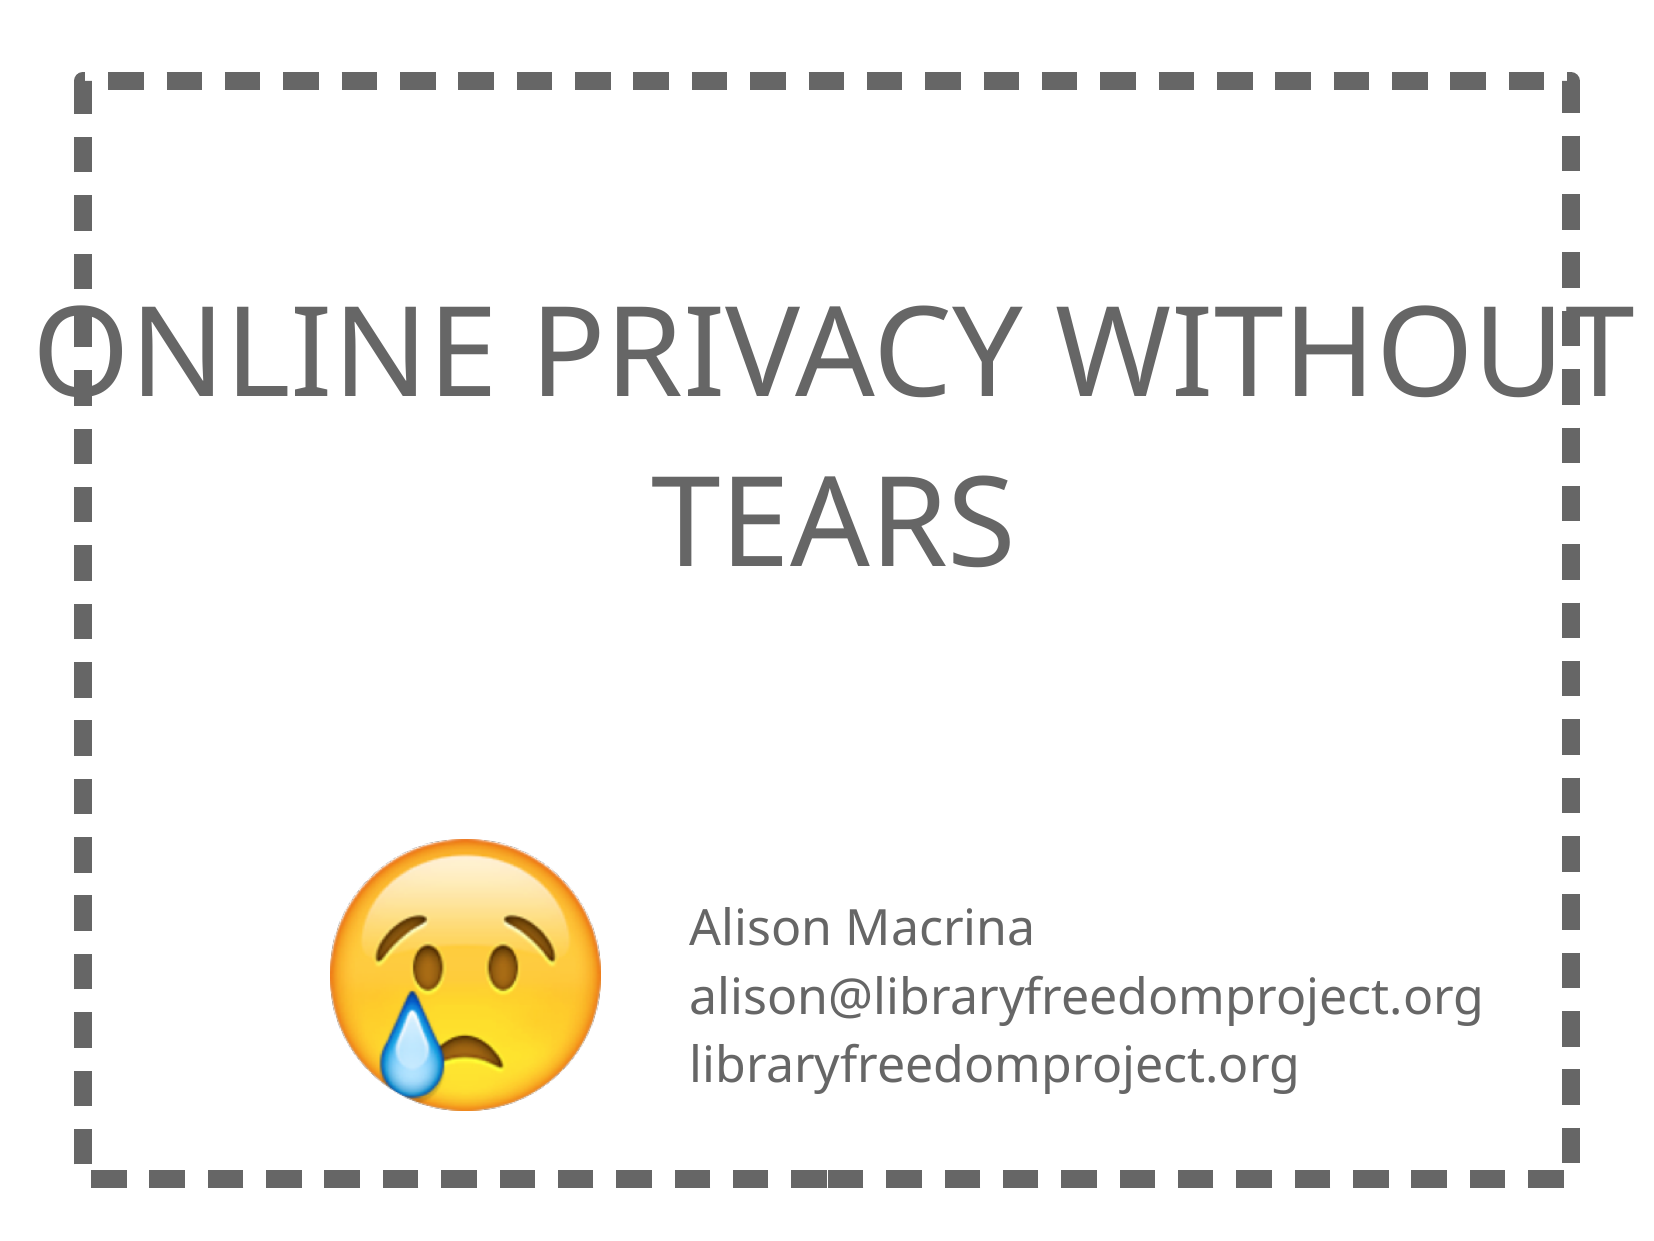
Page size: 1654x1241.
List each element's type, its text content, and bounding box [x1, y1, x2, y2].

picture [330, 839, 601, 1111]
text_box Alison Macrina alison@libraryfreedomproject.org libraryfreedomproject.org [675, 885, 1531, 1126]
text_box ONLINE PRIVACY WITHOUT TEARS [15, 255, 1654, 617]
subtitle [82, 81, 1571, 255]
subtitle [82, 617, 1571, 1179]
